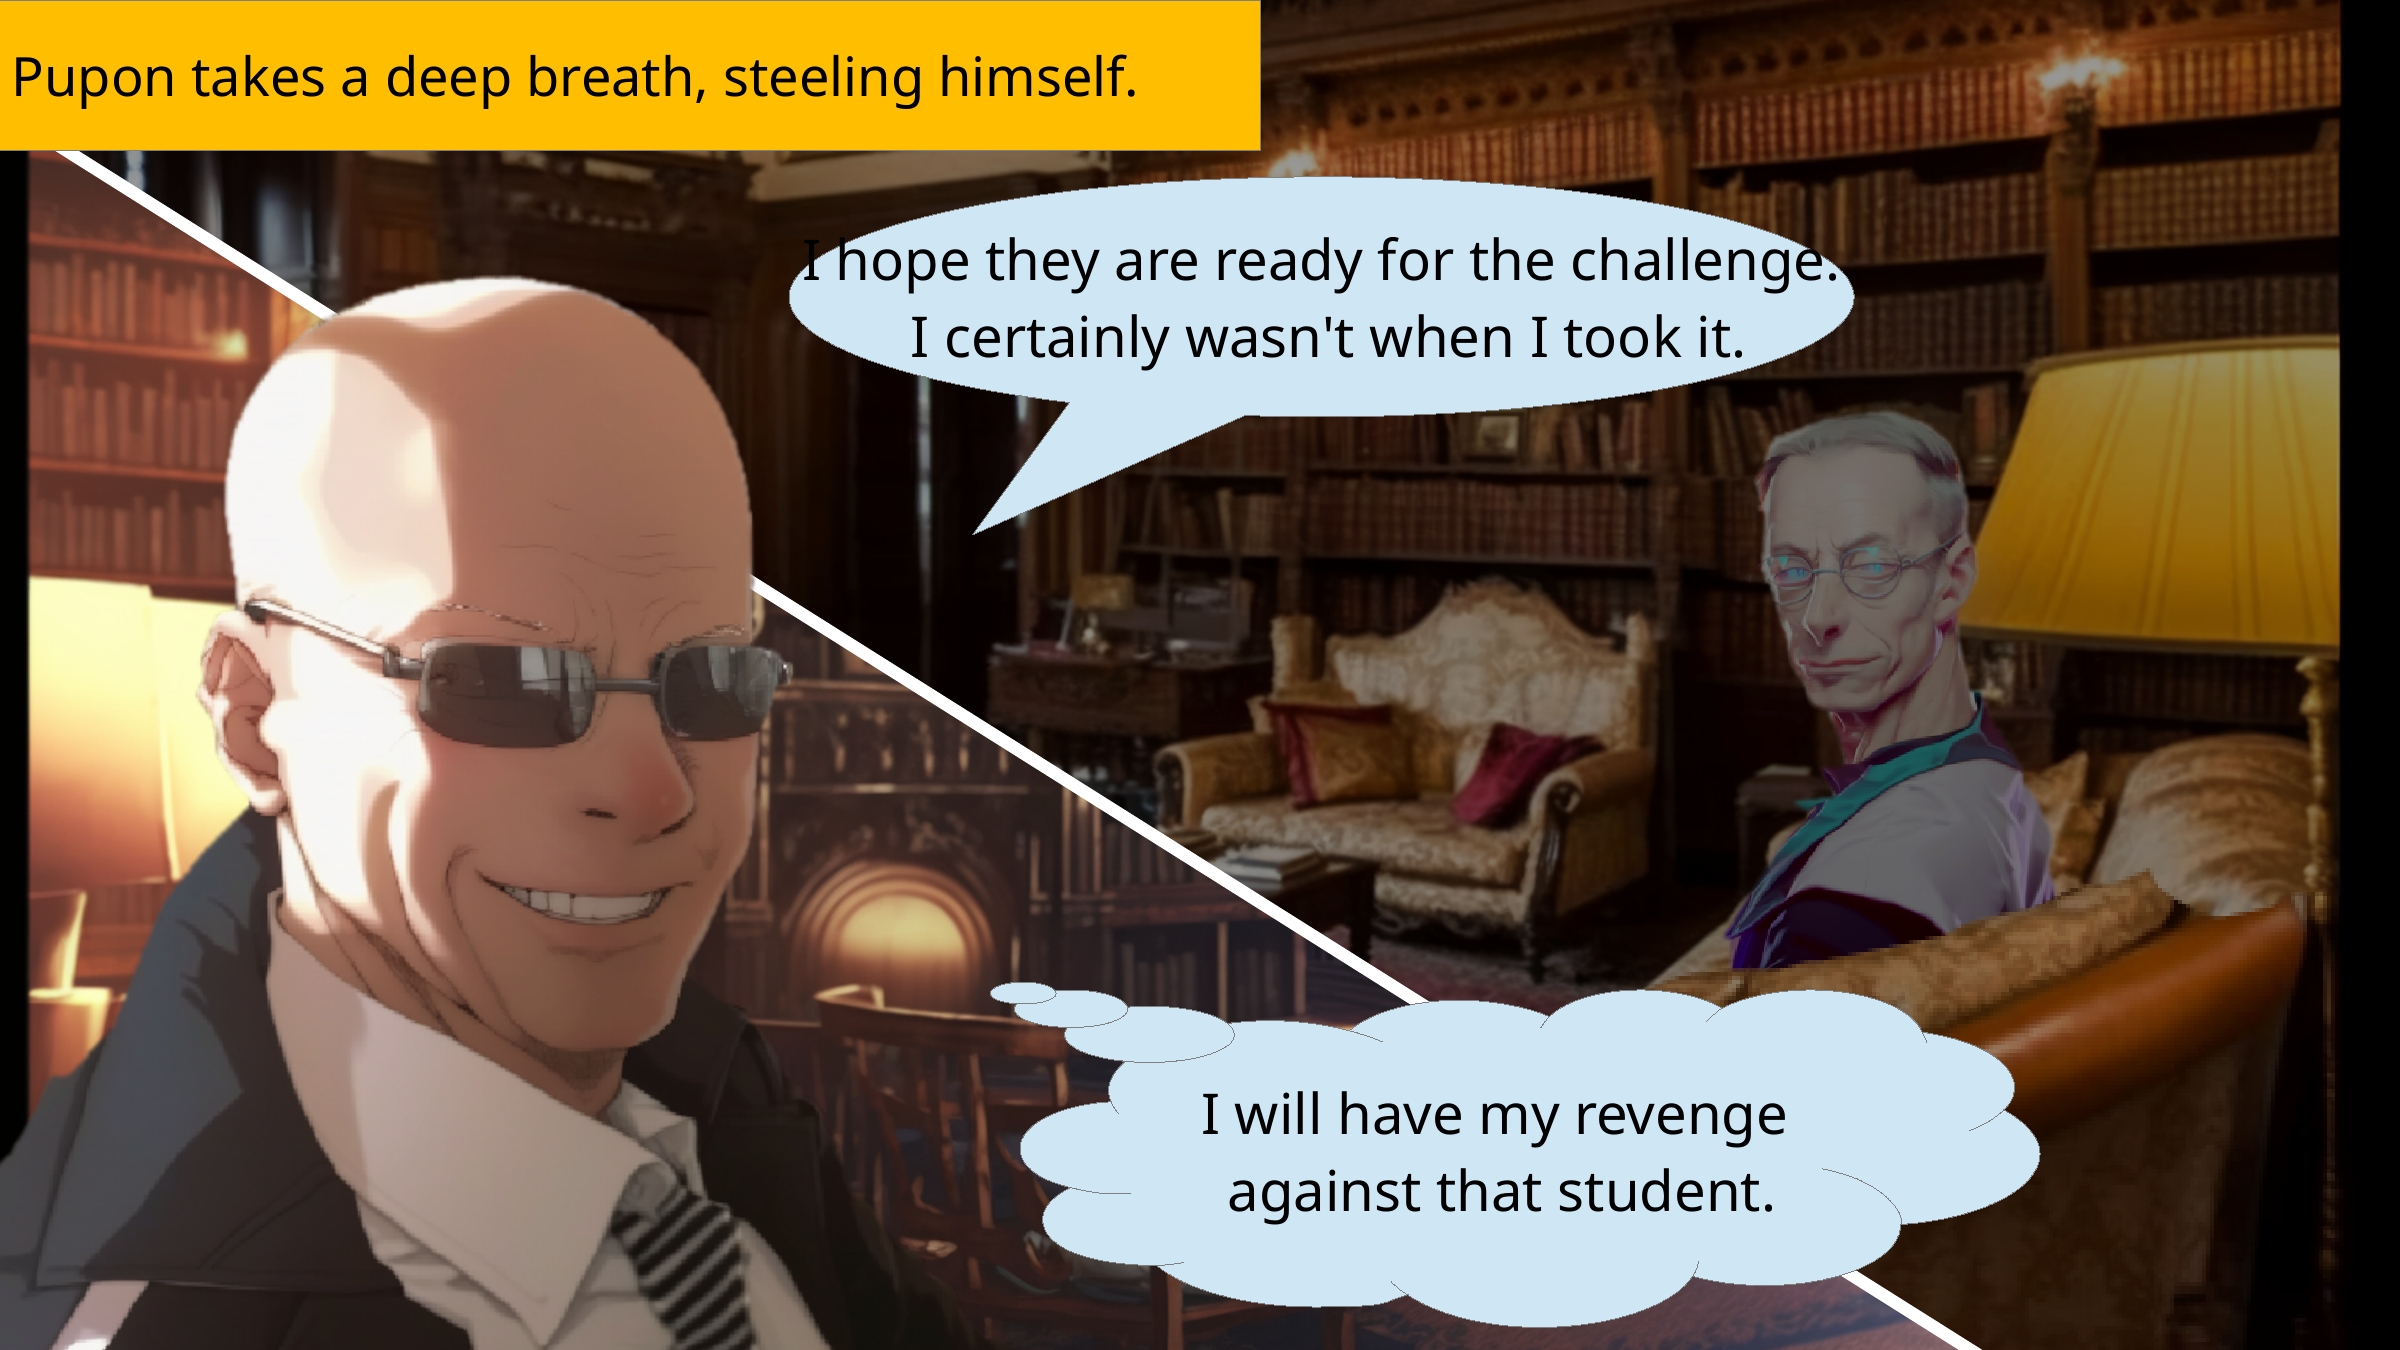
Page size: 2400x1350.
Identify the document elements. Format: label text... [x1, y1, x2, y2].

text_box I hope they are ready for the challenge. I certainly wasn't when I took it. [789, 176, 1855, 535]
text_box Pupon takes a deep breath, steeling himself. [0, 0, 1261, 151]
text_box [1072, 1047, 1123, 1107]
picture [0, 266, 1072, 1350]
text_box [0, 0, 2400, 1350]
text_box I will have my revenge against that student. [990, 982, 2041, 1328]
